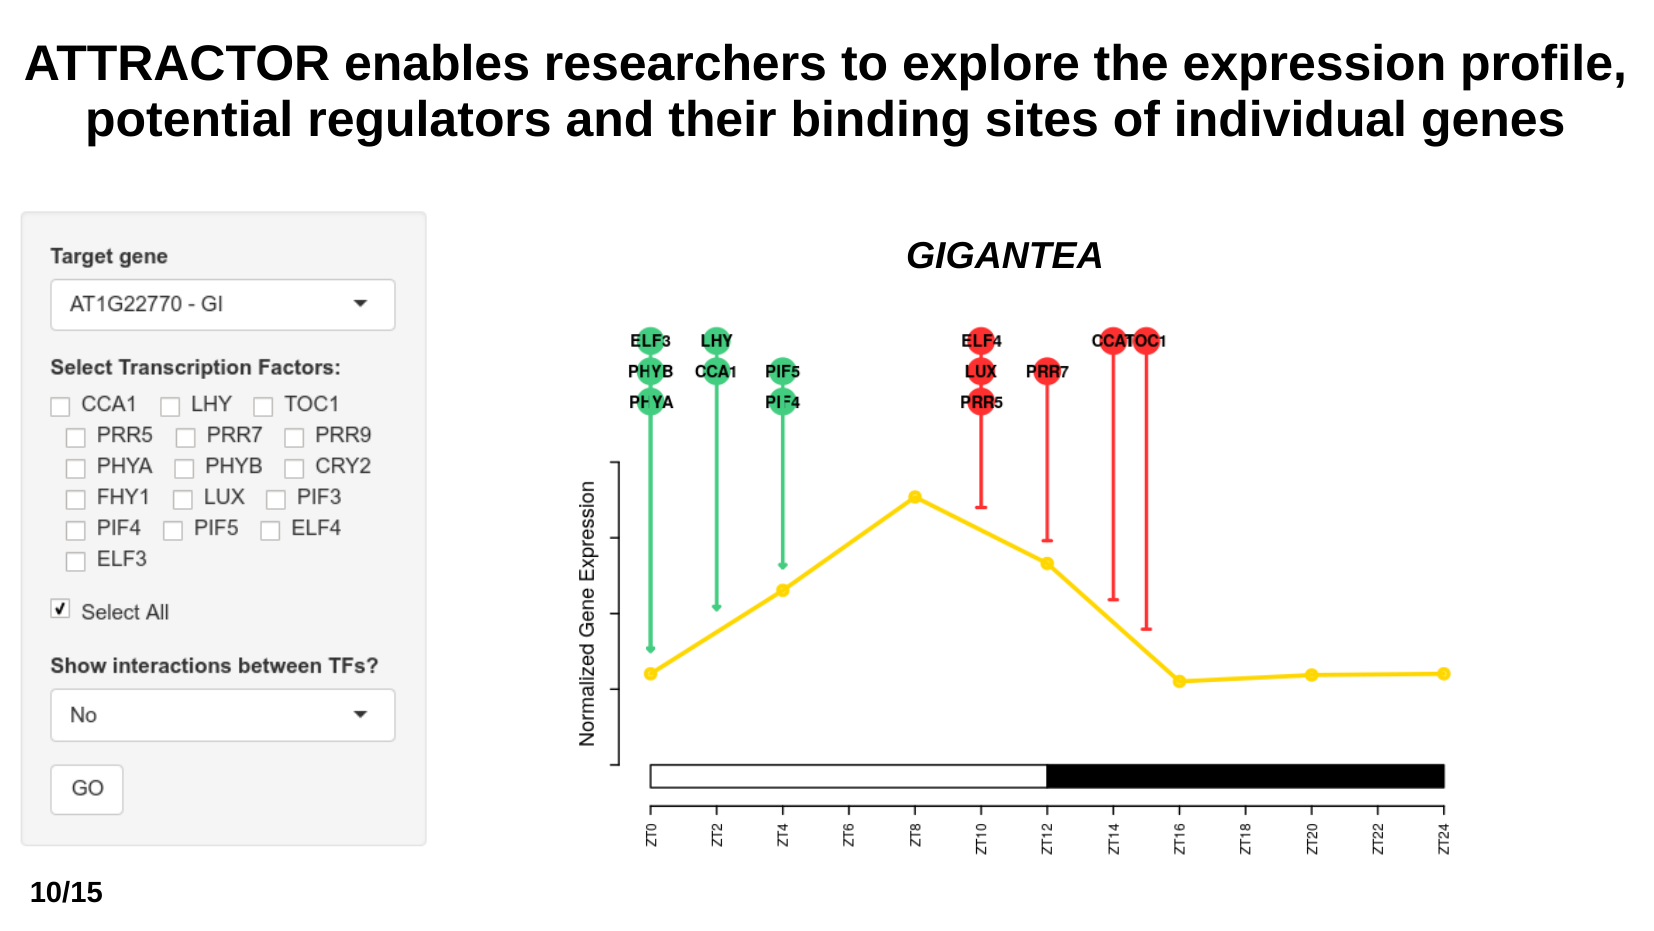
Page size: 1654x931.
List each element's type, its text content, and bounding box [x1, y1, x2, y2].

text_box GIGANTEA [855, 225, 1156, 286]
picture [552, 224, 1510, 906]
title ATTRACTOR enables researchers to explore the expression profile, potential regulators and their binding sites of individual genes [8, 0, 1644, 203]
picture [11, 203, 441, 859]
text_box 10/15 [15, 840, 121, 917]
